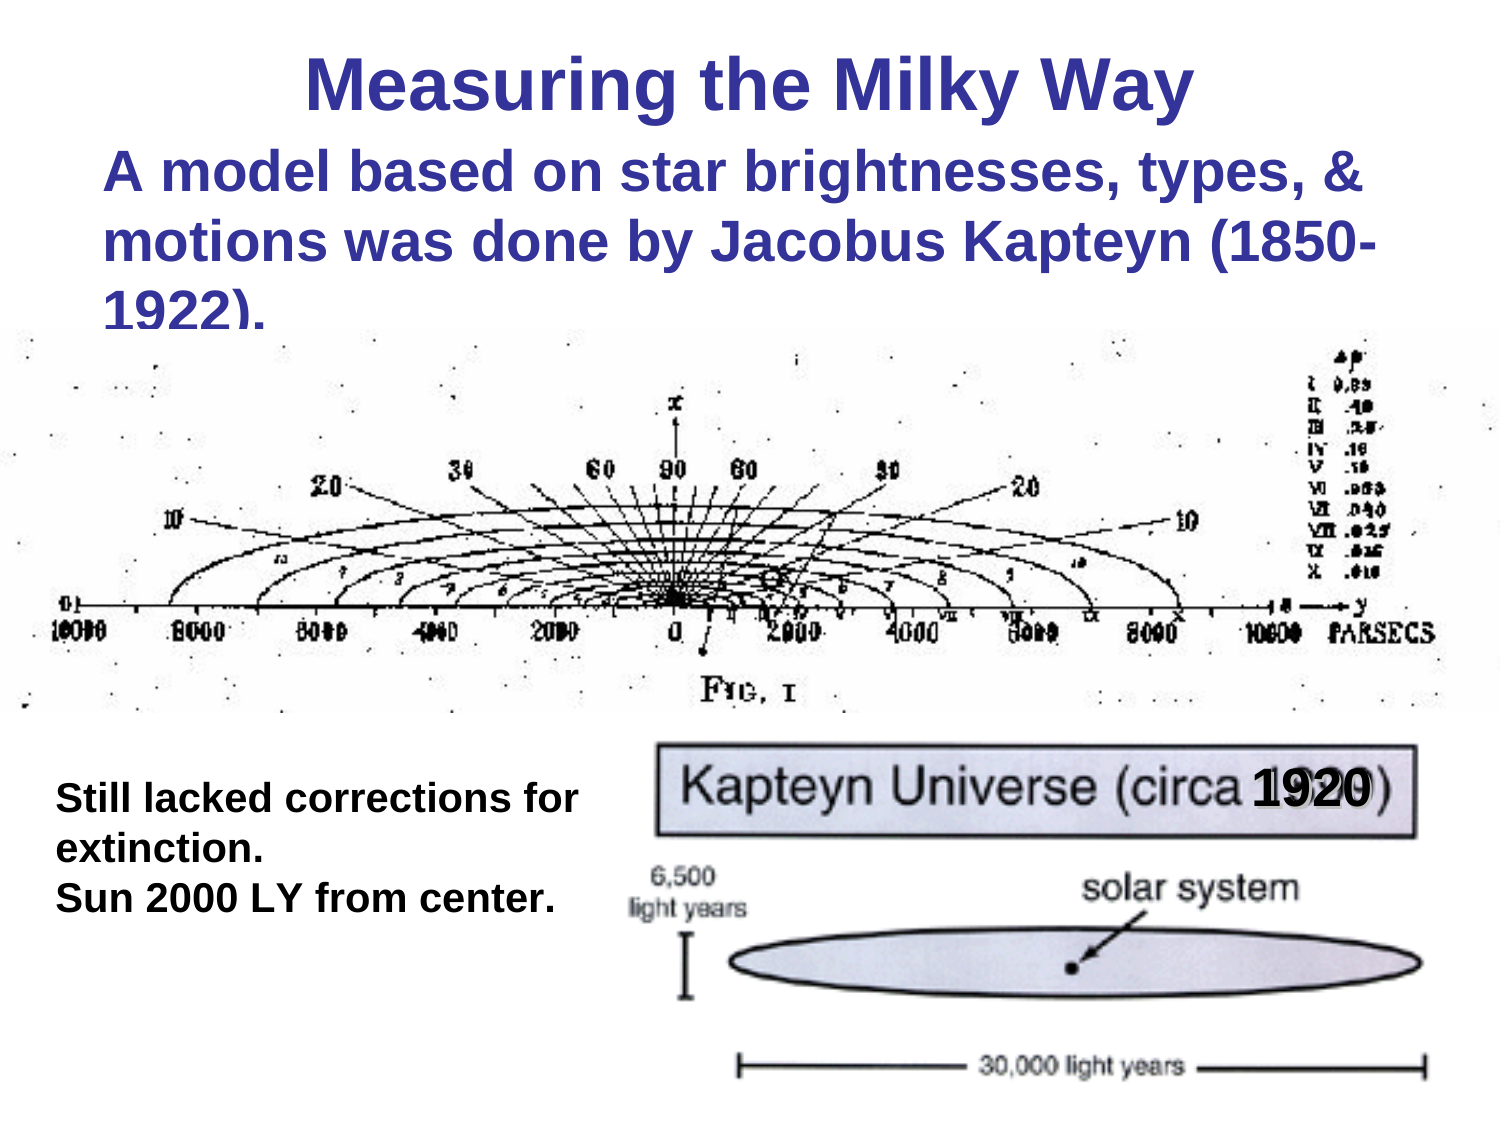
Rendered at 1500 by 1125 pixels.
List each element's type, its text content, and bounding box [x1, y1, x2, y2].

picture [612, 731, 1439, 1085]
text_box 1920 [1236, 745, 1388, 826]
picture [0, 329, 1500, 713]
text_box A model based on star brightnesses, types, & motions was done by Jacobus Kapteyn (1850-1922). [87, 150, 1413, 329]
text_box Still lacked corrections for extinction. Sun 2000 LY from center. [40, 763, 595, 929]
title Measuring the Milky Way [75, 11, 1426, 150]
